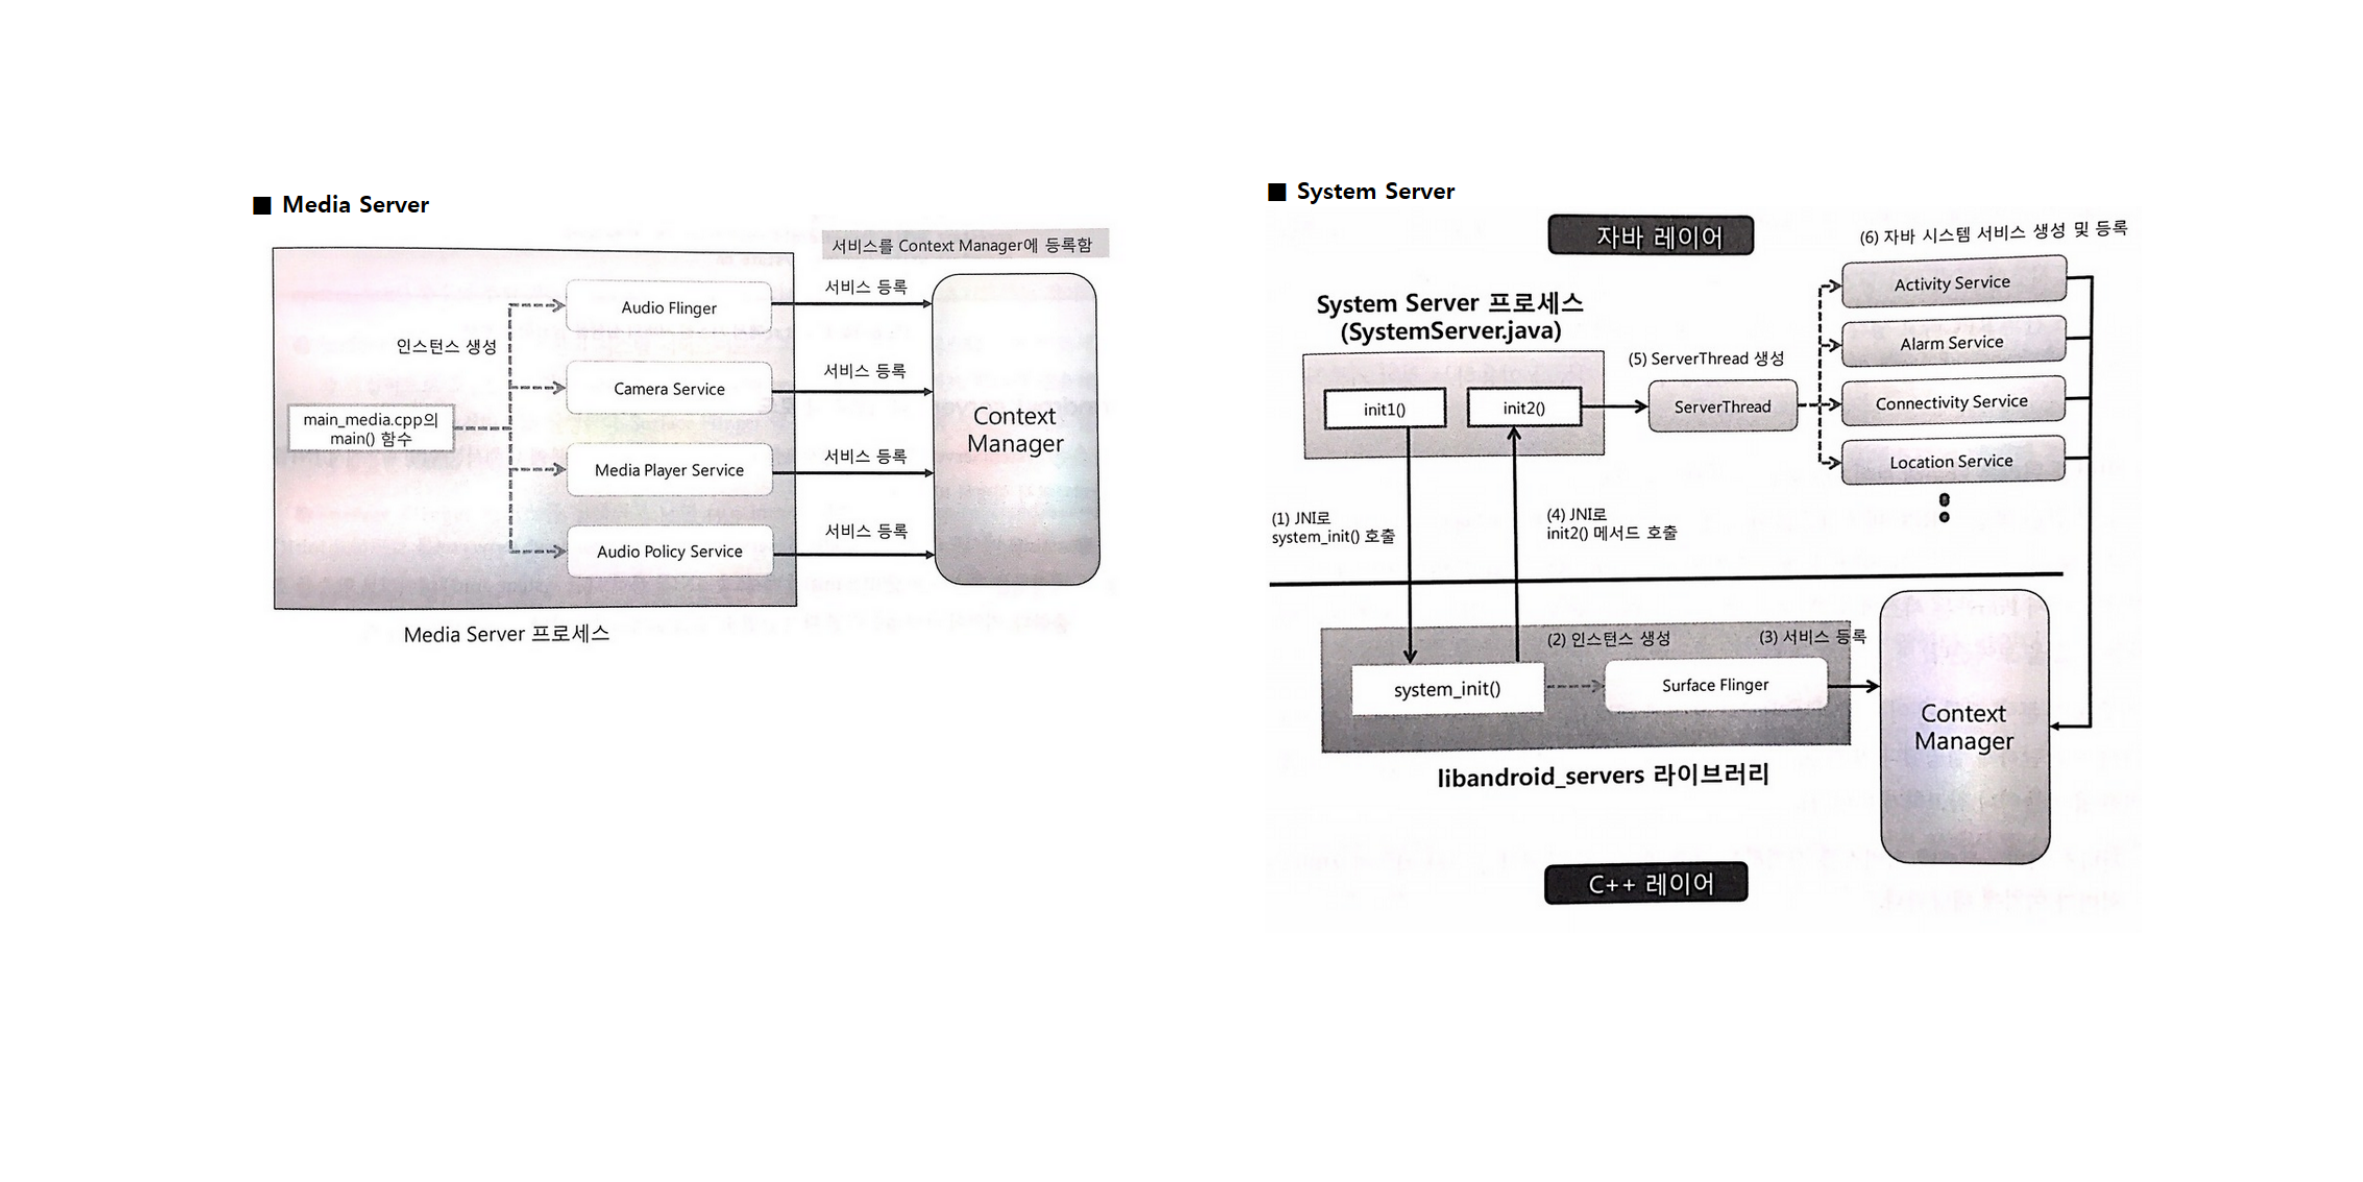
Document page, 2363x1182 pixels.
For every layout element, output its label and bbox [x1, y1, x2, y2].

picture [1246, 175, 2148, 933]
picture [231, 177, 1137, 657]
